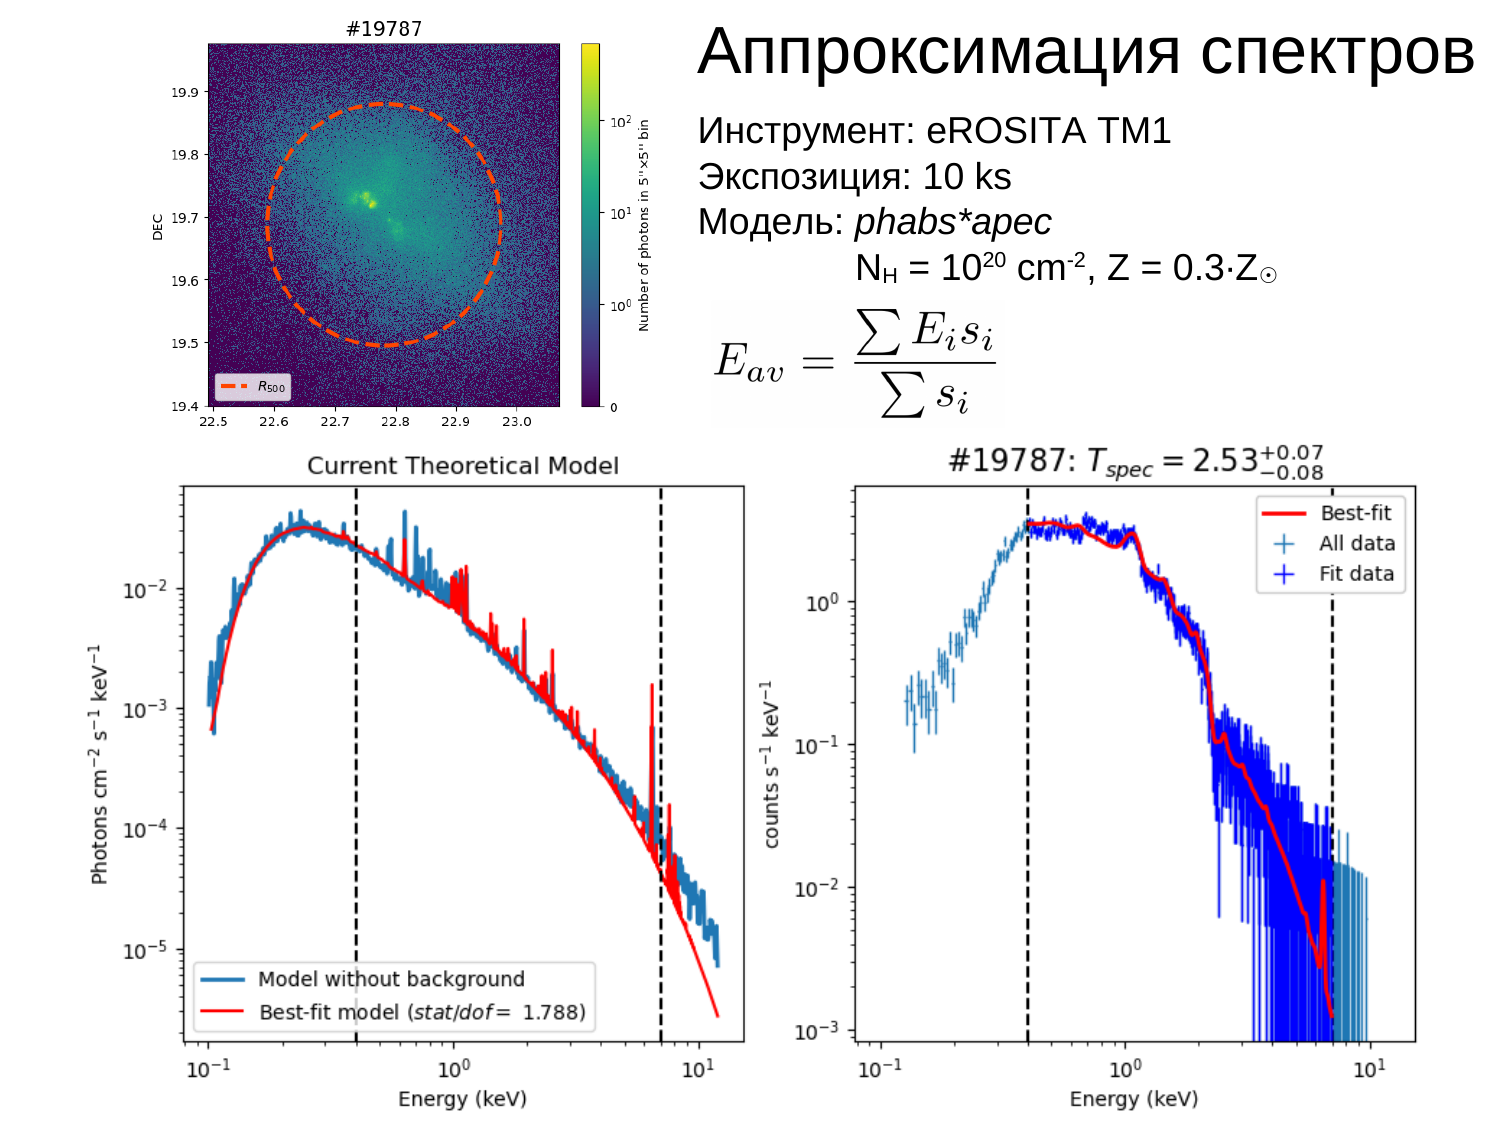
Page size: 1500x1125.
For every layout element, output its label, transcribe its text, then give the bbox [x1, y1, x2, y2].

picture [72, 11, 1428, 1125]
text_box Инструмент: eROSITA TM1 Экспозиция: 10 ks Модель: phabs*apec NH = 1020 cm-2, Z = 0.3∙Z☉ [682, 141, 1434, 384]
title Аппроксимация спектров [675, 0, 1500, 141]
